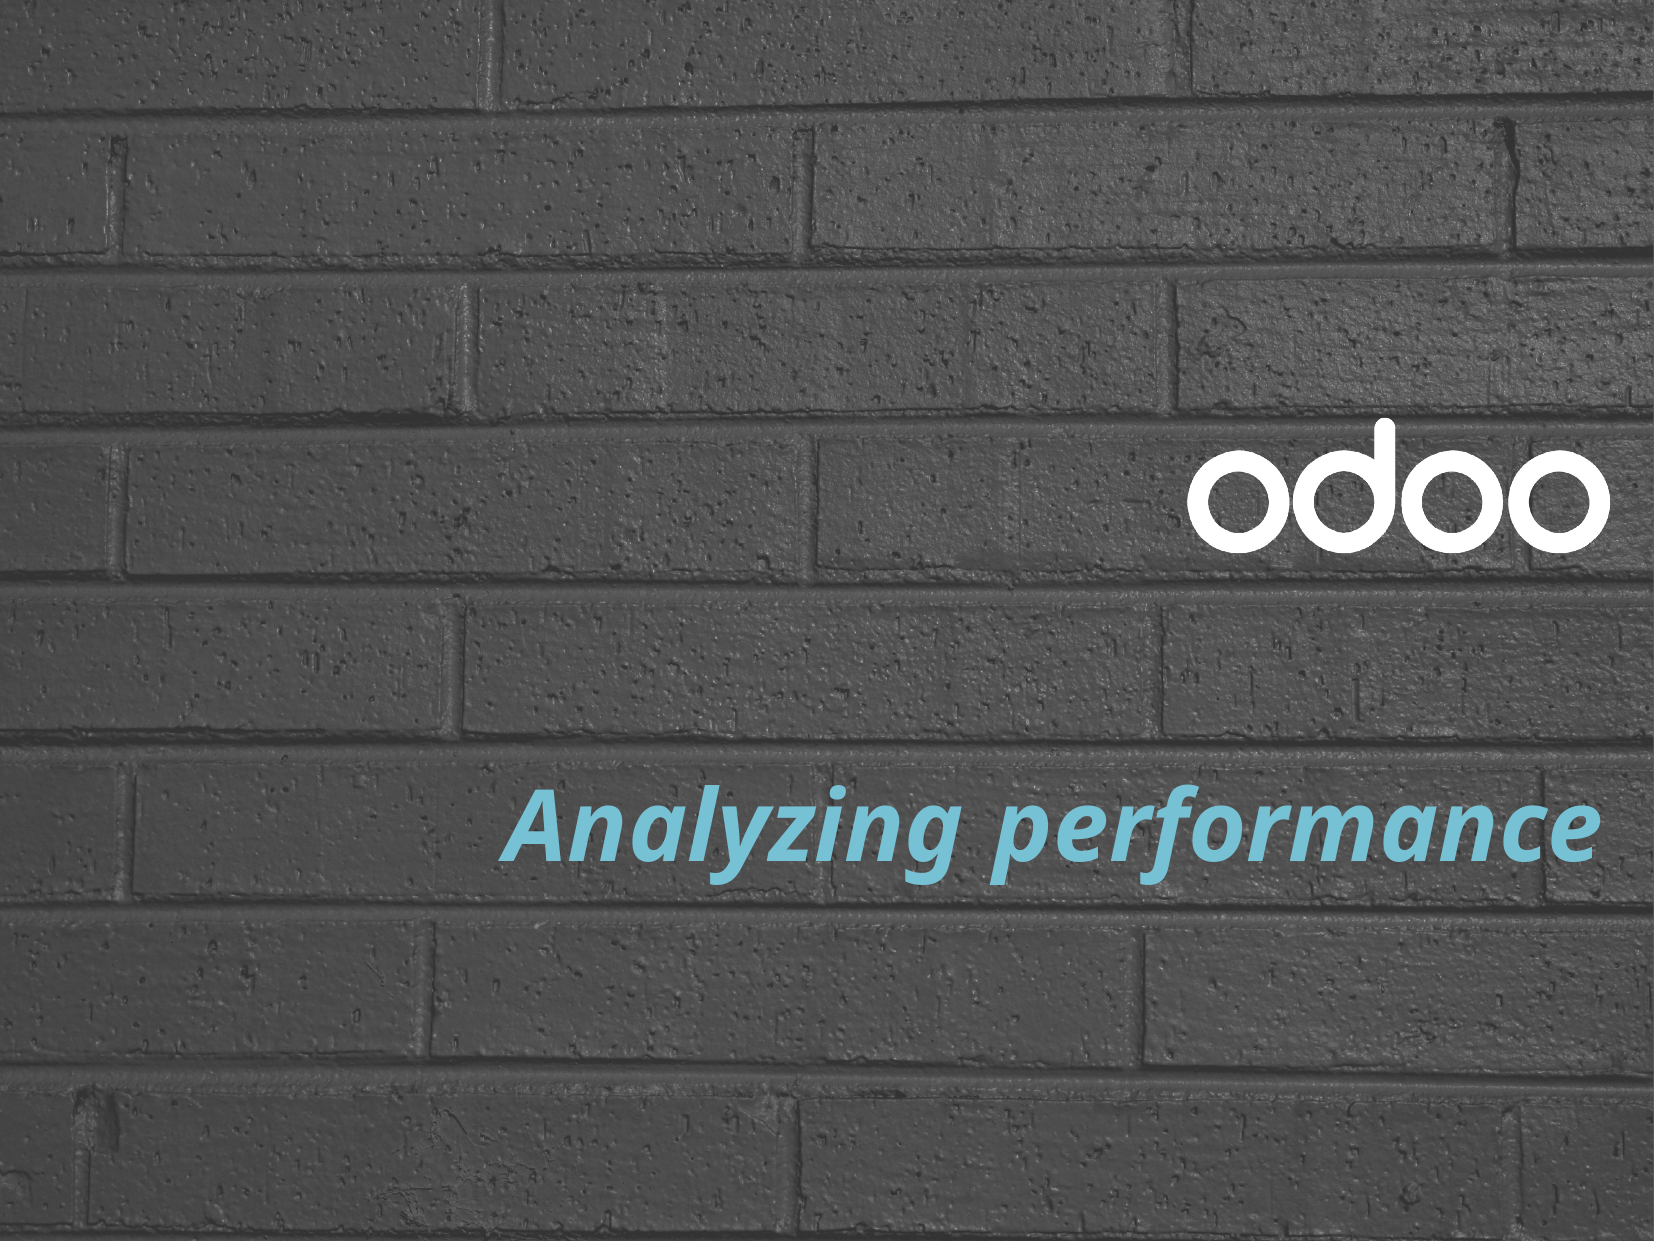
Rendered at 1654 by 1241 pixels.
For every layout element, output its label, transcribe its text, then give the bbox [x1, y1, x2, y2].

text_box Analyzing performance [0, 580, 1619, 892]
picture [0, 0, 1654, 1241]
